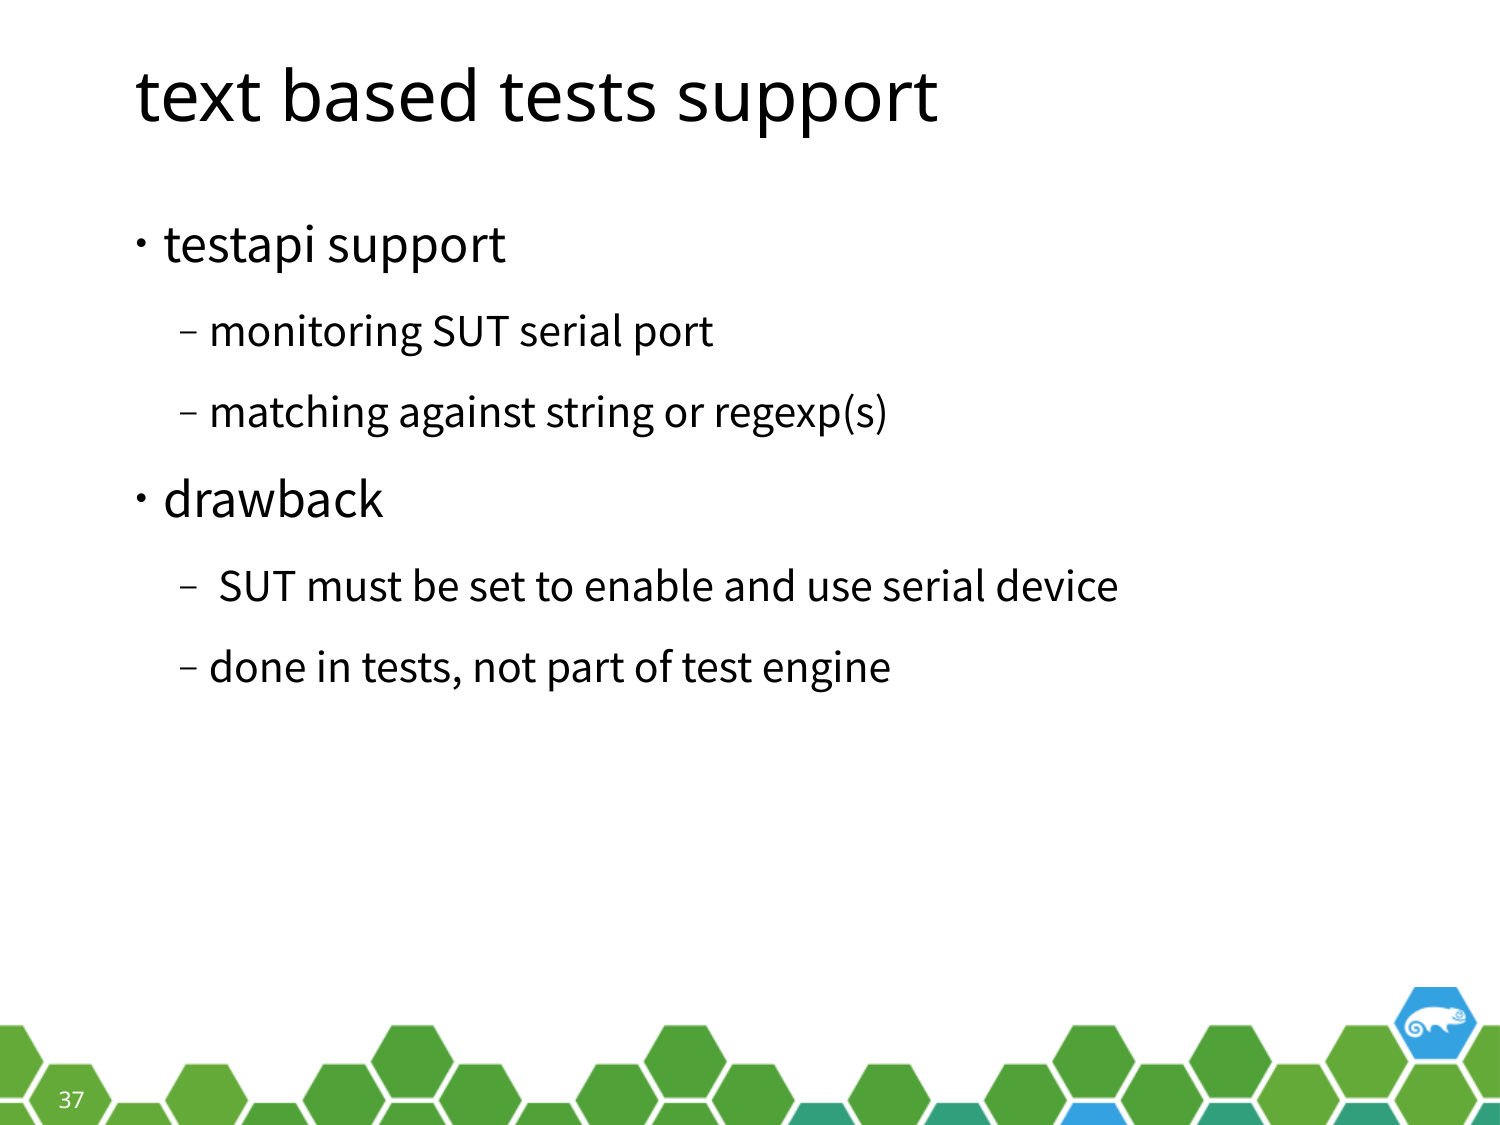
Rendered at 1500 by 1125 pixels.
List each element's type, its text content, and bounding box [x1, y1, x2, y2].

list testapi support monitoring SUT serial port matching against string or regexp(s) drawback SUT must be set to enable and use serial device done in tests, not part of test engine [135, 208, 1372, 862]
picture [0, 987, 1500, 1125]
title text based tests support [135, 12, 1372, 175]
